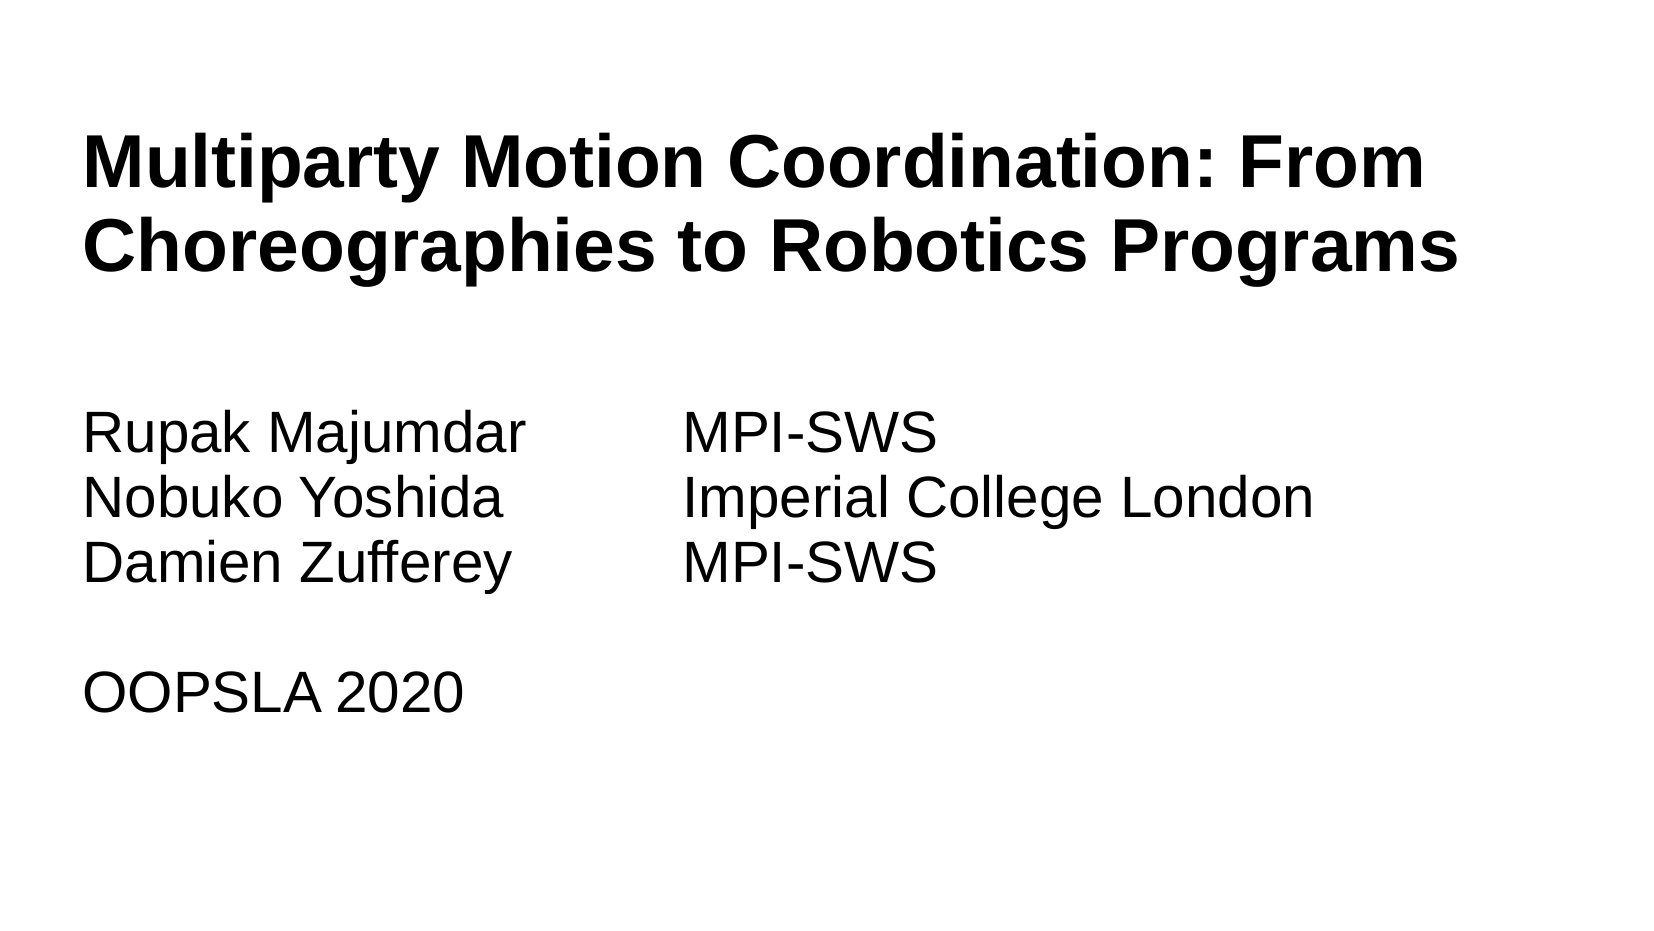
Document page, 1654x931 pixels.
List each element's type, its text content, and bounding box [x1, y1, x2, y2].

title Multiparty Motion Coordination: From Choreographies to Robotics Programs [82, 110, 1561, 297]
subtitle Rupak Majumdar MPI-SWS Nobuko Yoshida Imperial College London Damien Zufferey MPI-SWS OOPSLA 2020 [82, 381, 1571, 742]
